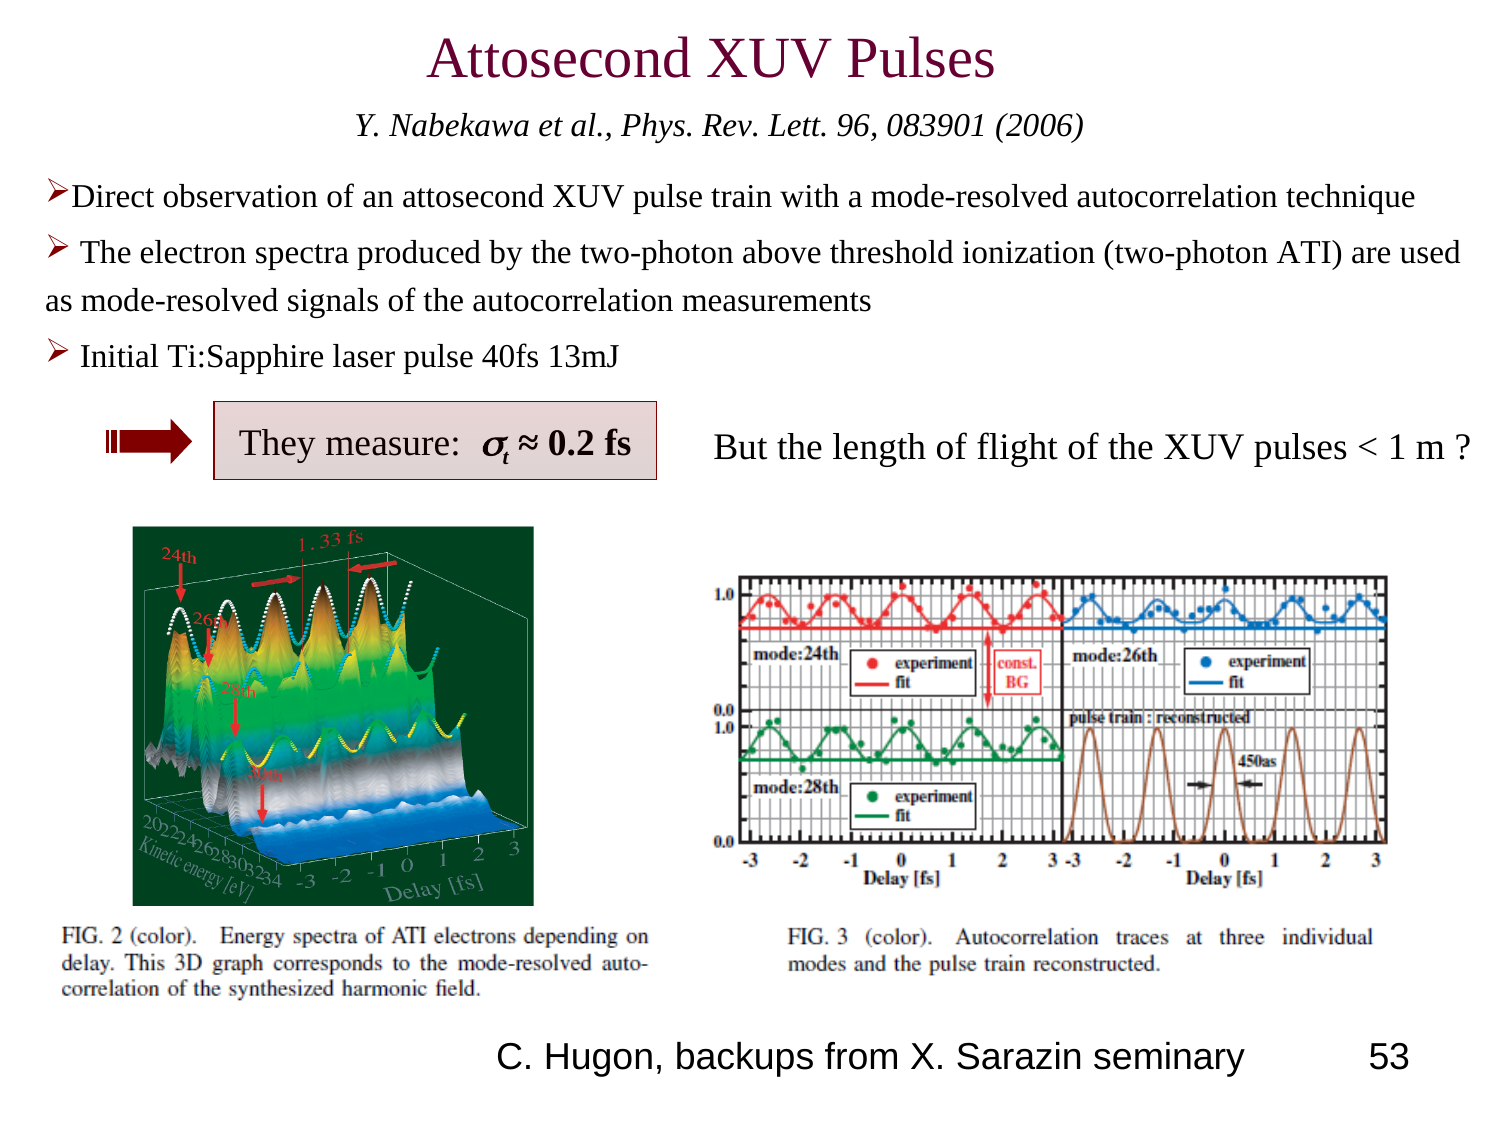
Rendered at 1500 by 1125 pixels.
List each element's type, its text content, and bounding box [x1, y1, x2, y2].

picture [689, 562, 1410, 906]
text_box Direct observation of an attosecond XUV pulse train with a mode-resolved autocorrelation technique The electron spectra produced by the two-photon above threshold ionization (two-photon ATI) are used as mode-resolved signals of the autocorrelation measurements Initial Ti:Sapphire laser pulse 40fs 13mJ [30, 158, 1488, 383]
picture [61, 921, 651, 1007]
picture [776, 909, 1377, 982]
text_box [111, 430, 117, 453]
picture [129, 524, 537, 908]
text_box Attosecond XUV Pulses [411, 11, 1011, 87]
text_box [119, 418, 193, 465]
text_box [214, 401, 657, 480]
text_box But the length of flight of the XUV pulses < 1 m ? [698, 405, 1497, 475]
text_box Y. Nabekawa et al., Phys. Rev. Lett. 96, 083901 (2006) [339, 87, 1101, 152]
